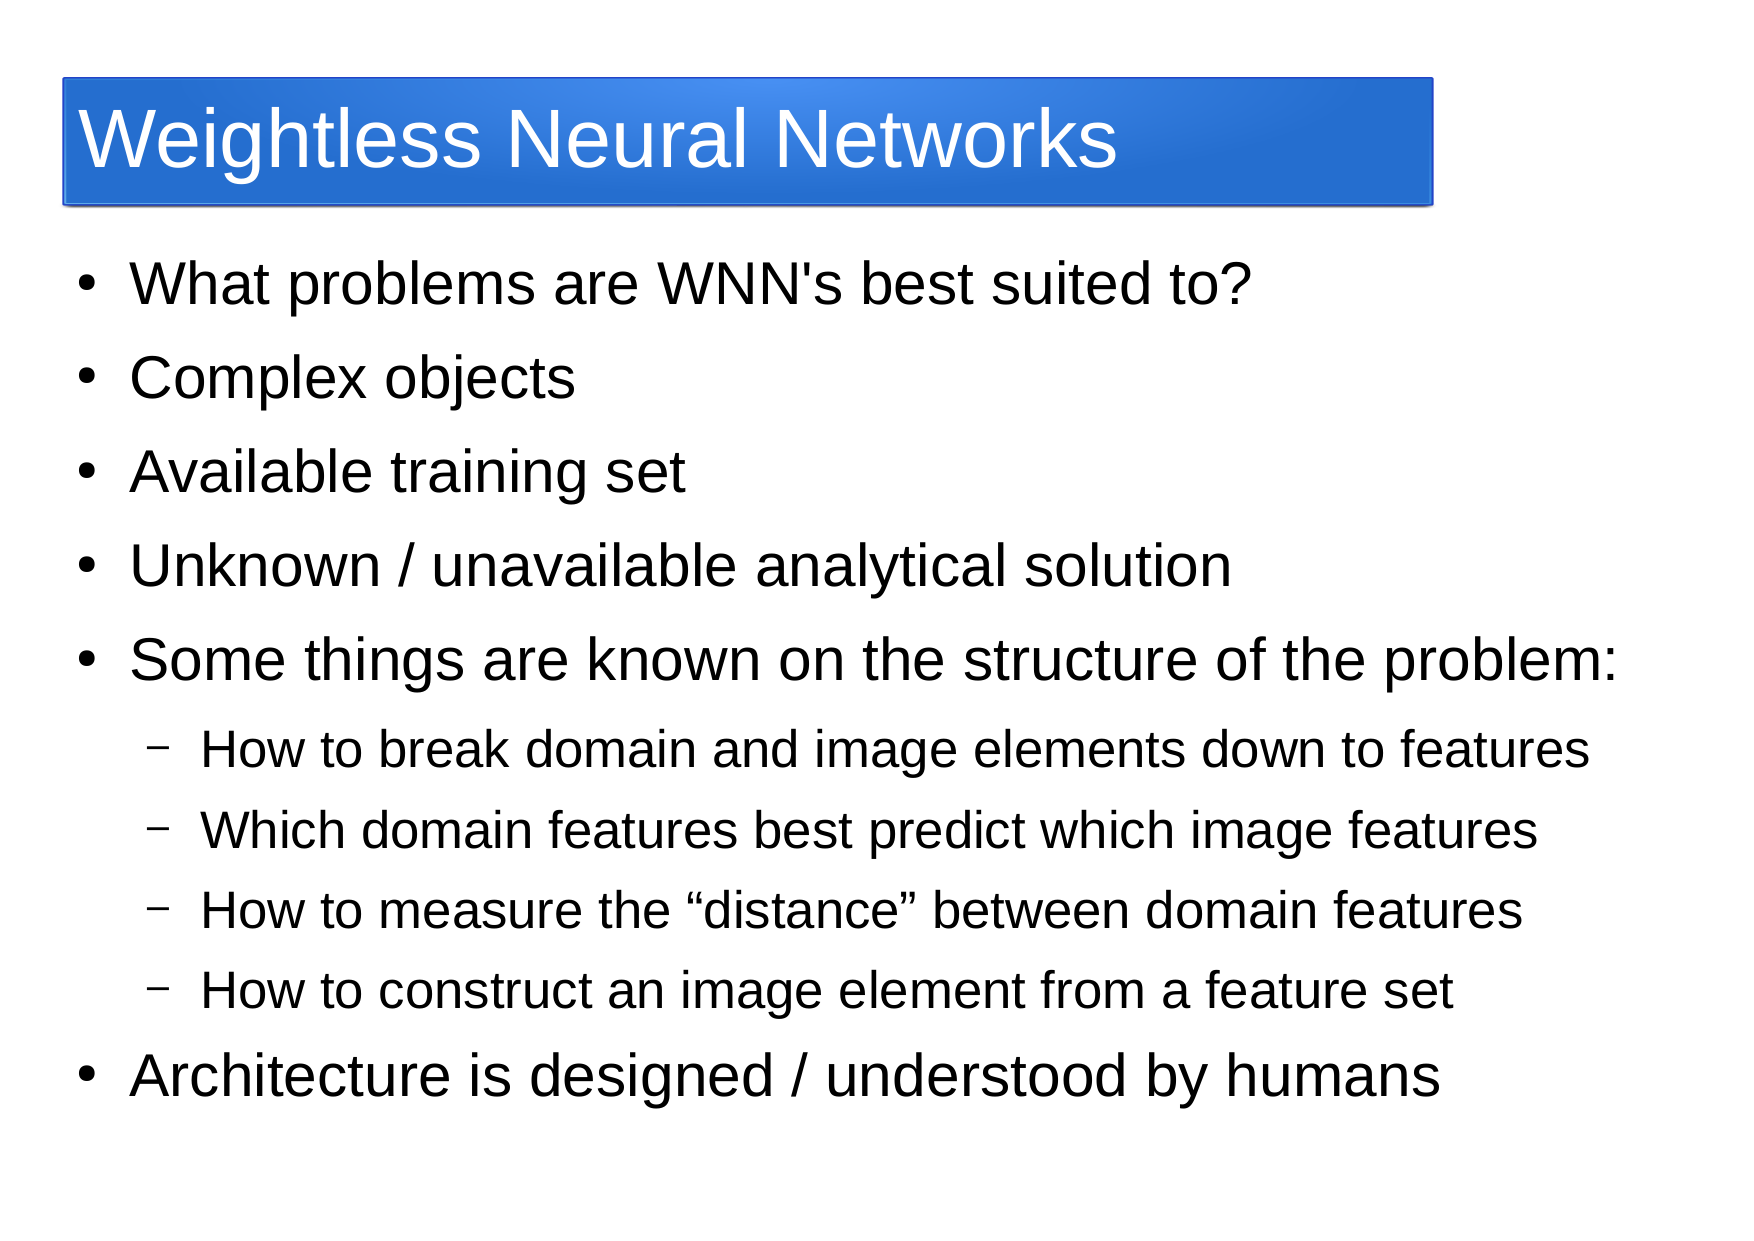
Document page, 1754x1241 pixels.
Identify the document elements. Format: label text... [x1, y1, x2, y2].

title Weightless Neural Networks [78, 80, 1429, 198]
list What problems are WNN's best suited to? Complex objects Available training set Unknown / unavailable analytical solution Some things are known on the structure of the problem: How to break domain and image elements down to features Which domain features best predict which image features How to measure the “distance” between domain features How to construct an image element from a feature set Architecture is designed / understood by humans [58, 249, 1696, 1122]
picture [58, 77, 1439, 209]
